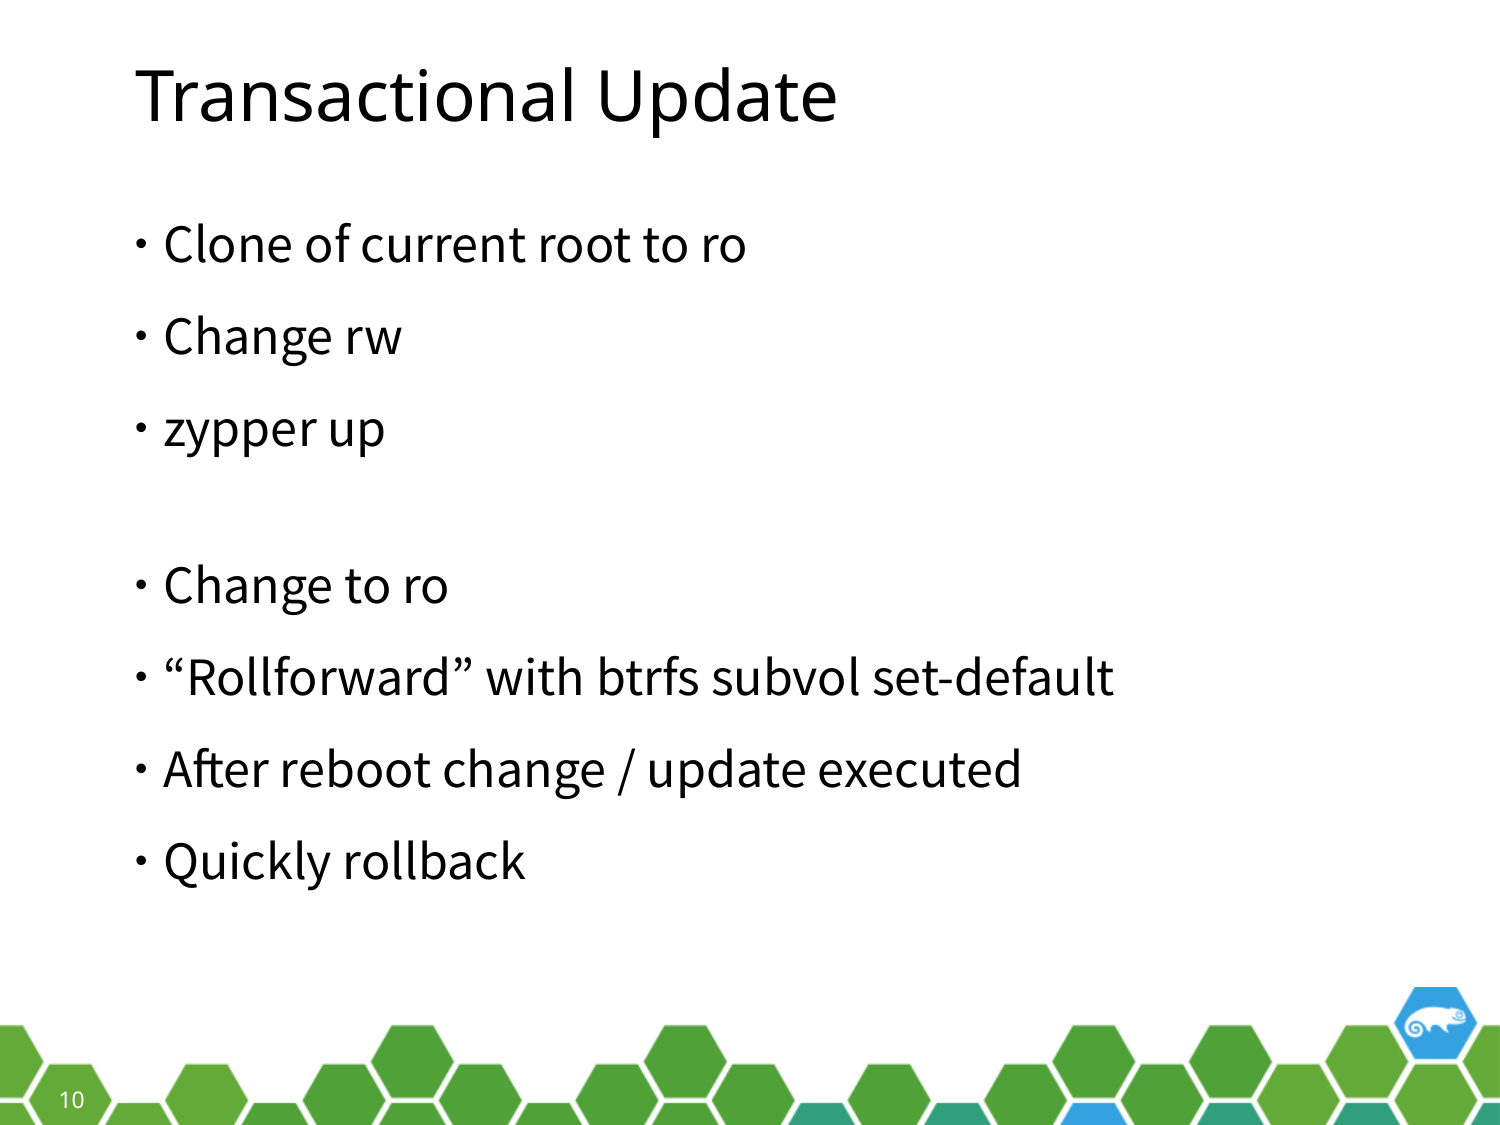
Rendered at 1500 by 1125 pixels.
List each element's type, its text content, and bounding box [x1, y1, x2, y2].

picture [0, 987, 1500, 1125]
list Change to ro “Rollforward” with btrfs subvol set-default After reboot change / update executed Quickly rollback [135, 549, 1372, 862]
title Transactional Update [135, 12, 1372, 175]
list Clone of current root to ro Change rw zypper up [135, 208, 1372, 521]
